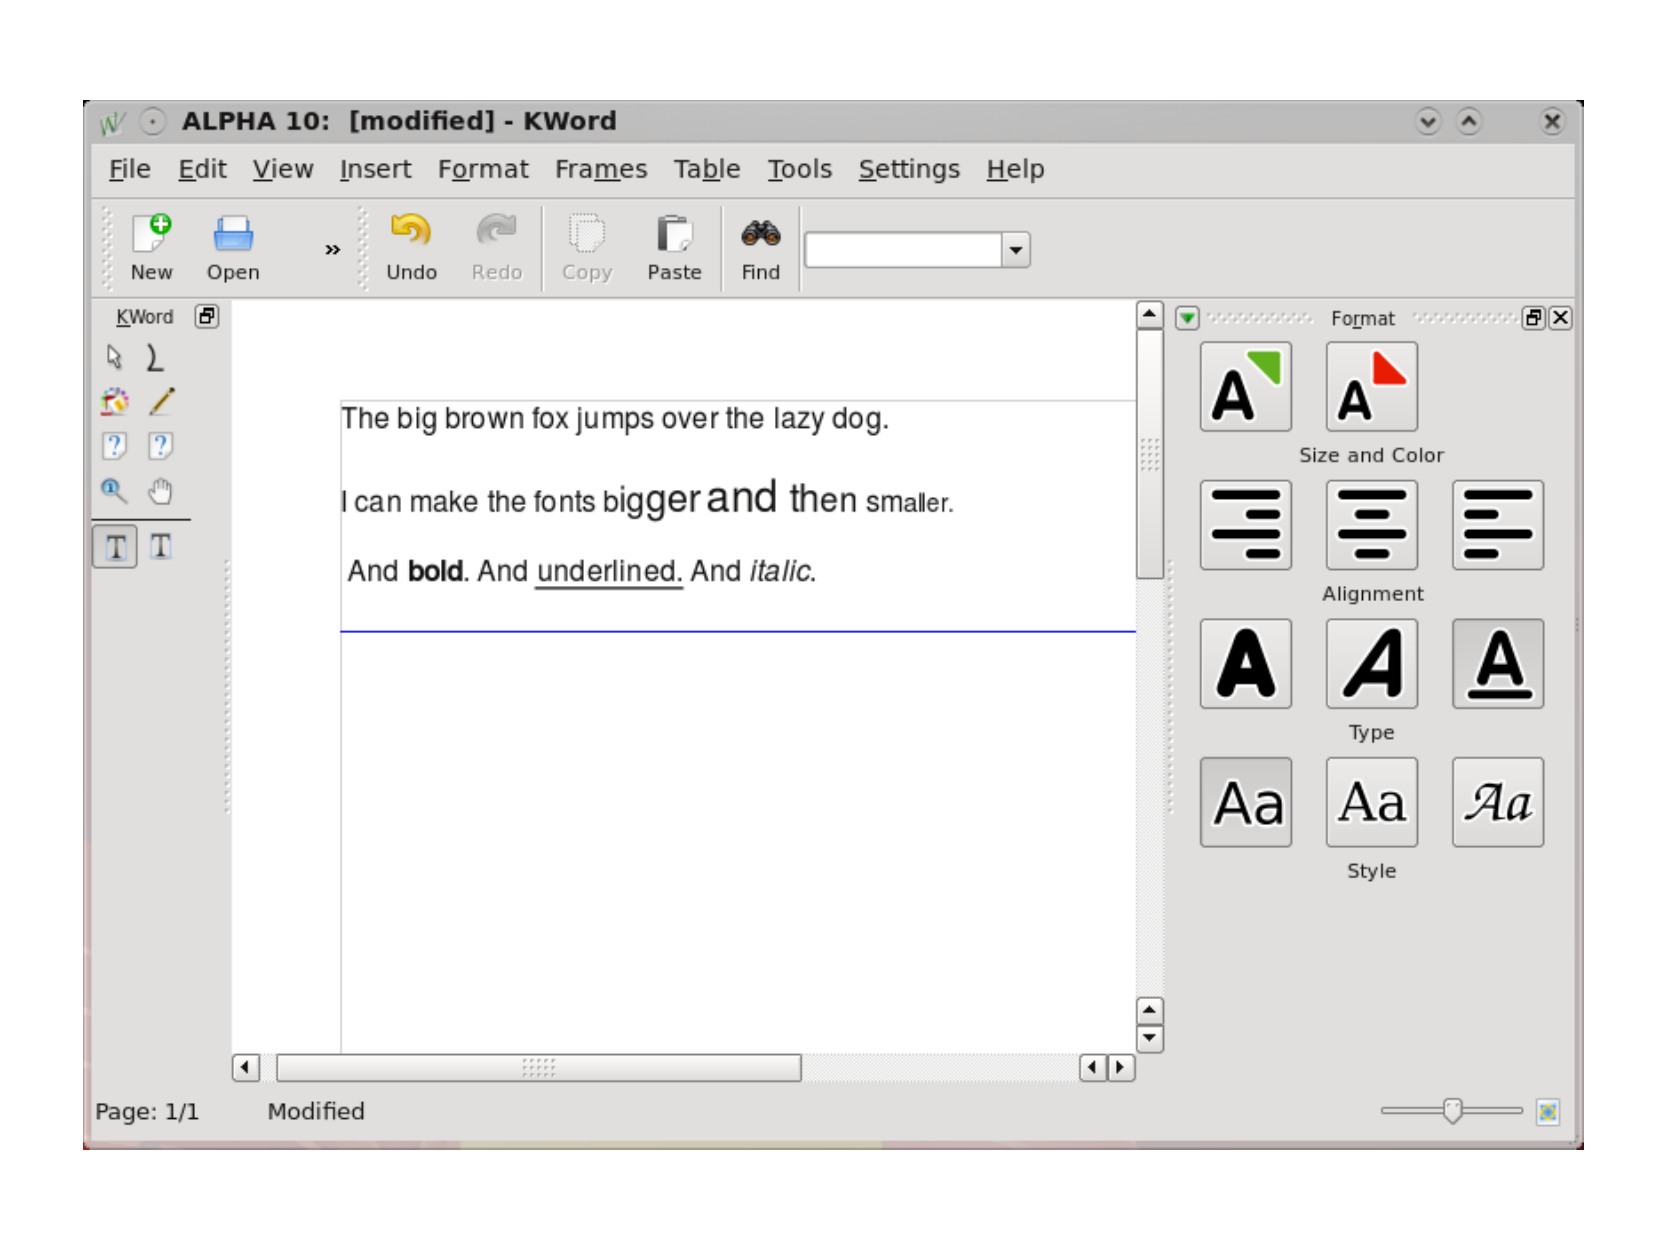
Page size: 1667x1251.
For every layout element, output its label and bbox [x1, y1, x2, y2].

picture [83, 100, 1584, 1150]
